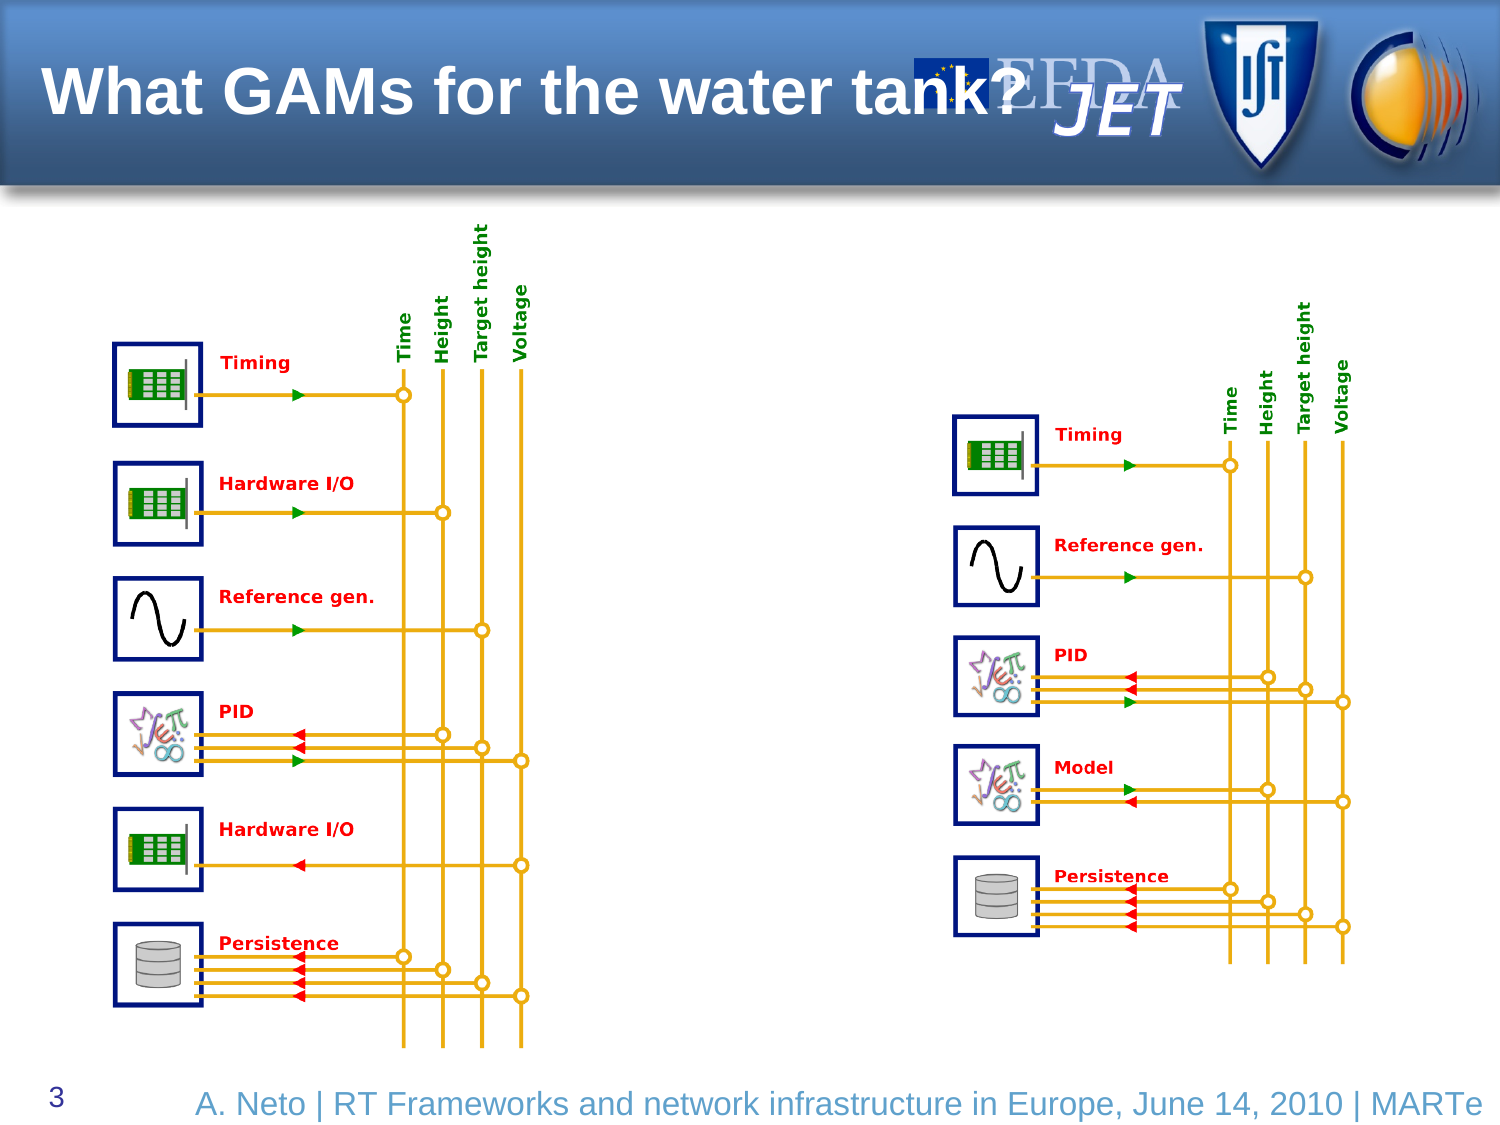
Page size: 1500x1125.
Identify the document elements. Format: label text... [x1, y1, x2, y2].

title What GAMs for the water tank? [41, 0, 1129, 188]
picture [0, 0, 1500, 207]
picture [112, 224, 530, 1051]
picture [952, 302, 1351, 966]
